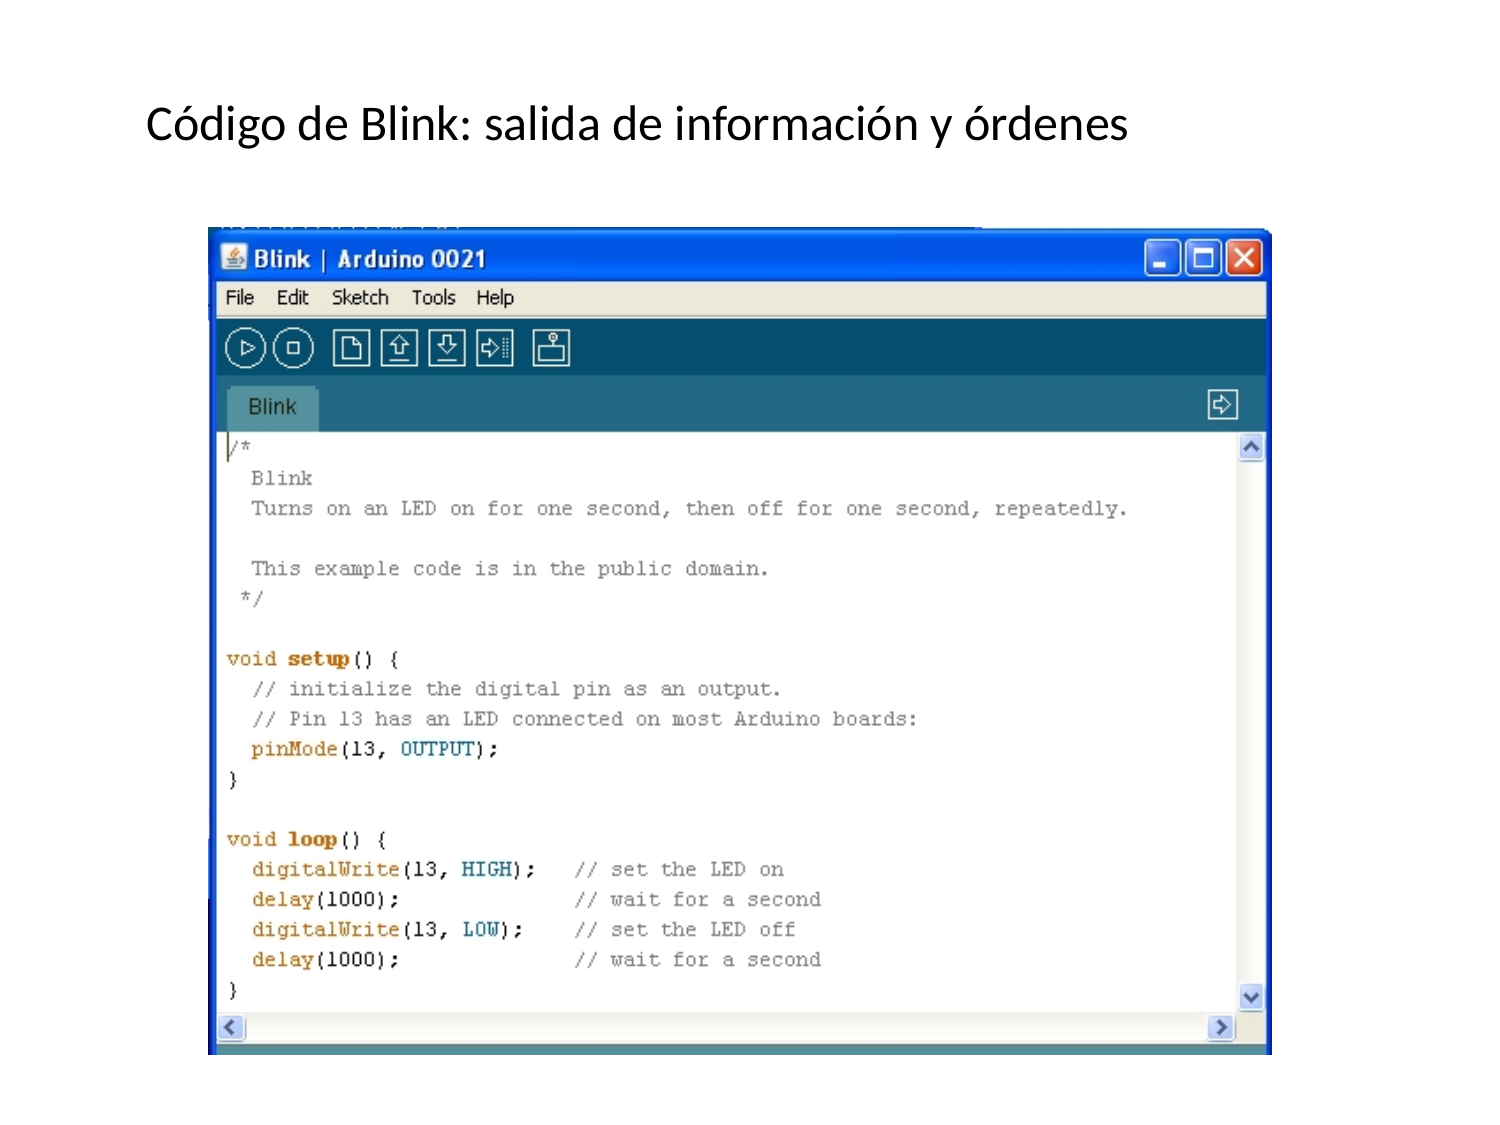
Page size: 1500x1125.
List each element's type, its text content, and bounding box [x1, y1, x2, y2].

text_box Código de Blink: salida de información y órdenes [131, 83, 1349, 159]
picture [208, 227, 1272, 1055]
